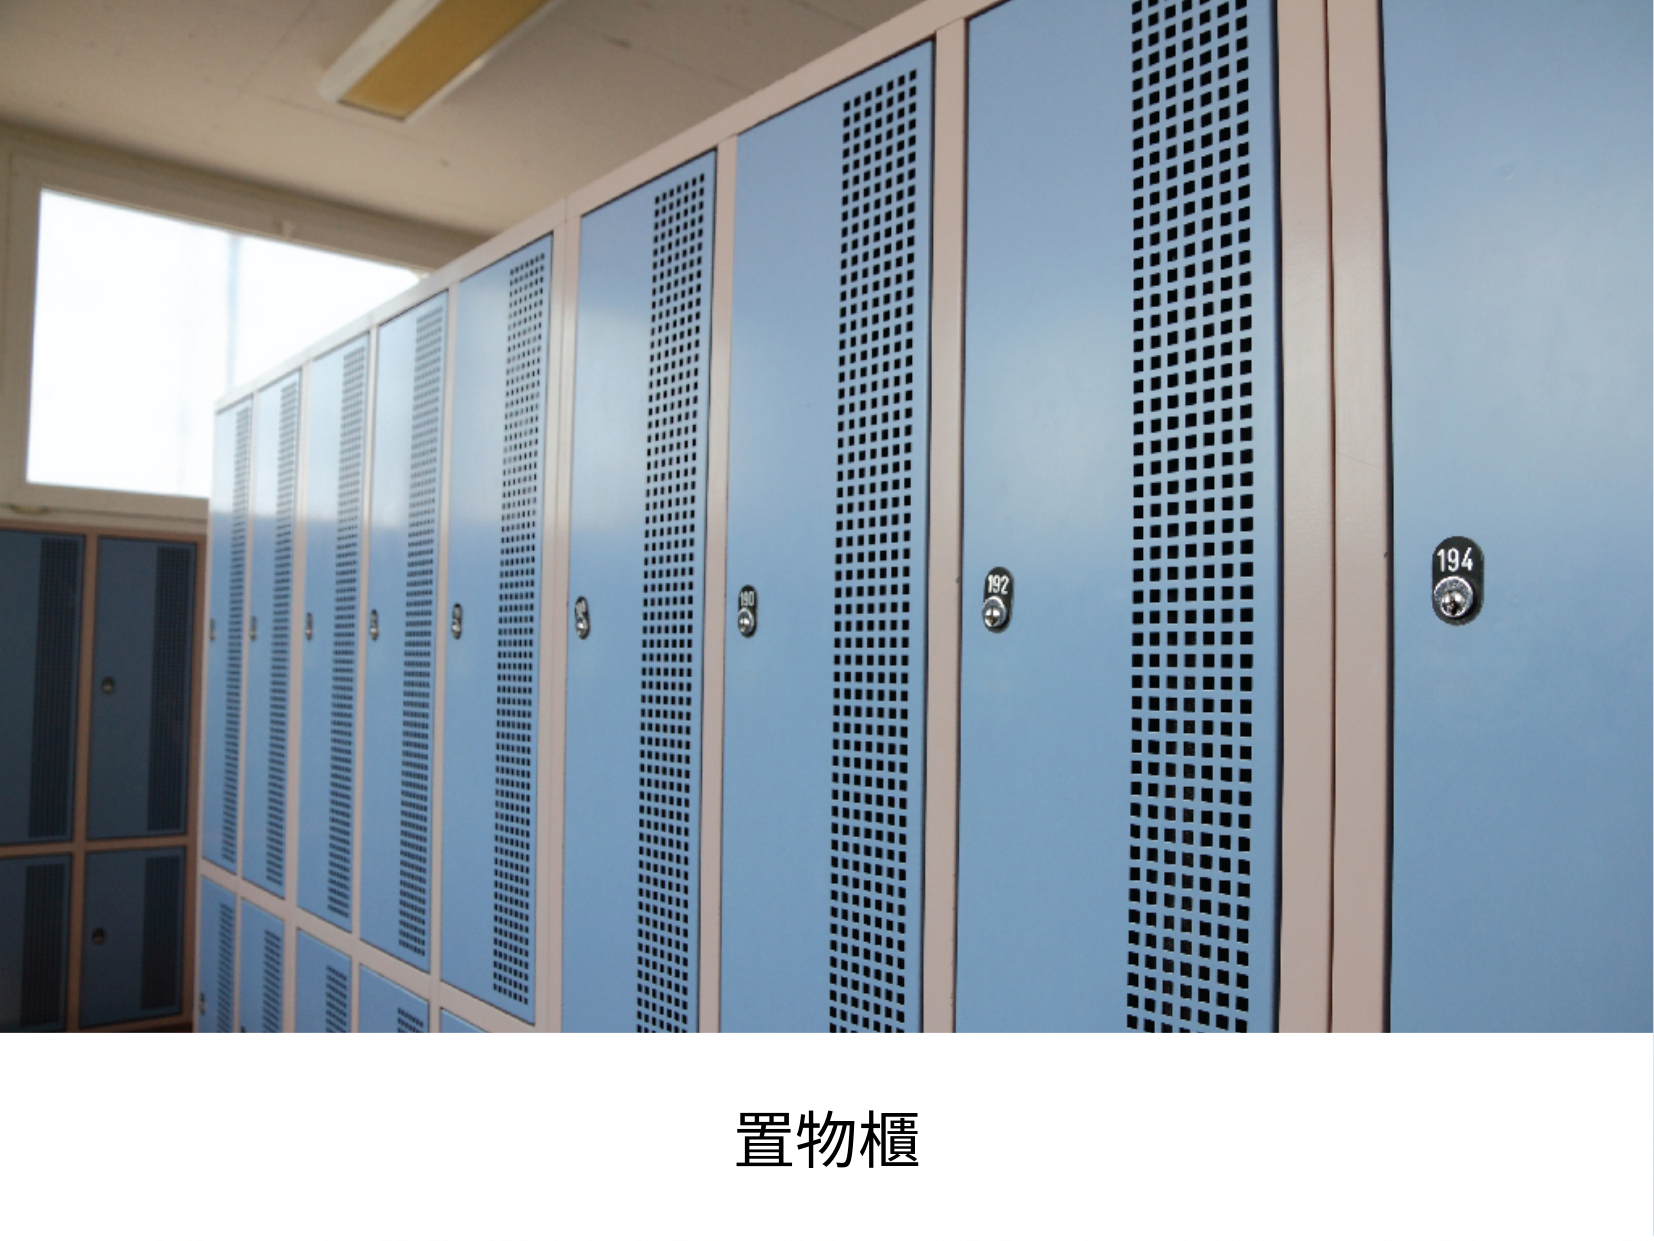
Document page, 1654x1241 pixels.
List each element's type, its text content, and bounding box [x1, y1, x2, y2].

picture [0, 0, 1654, 1032]
title 置物櫃 [0, 1032, 1654, 1241]
